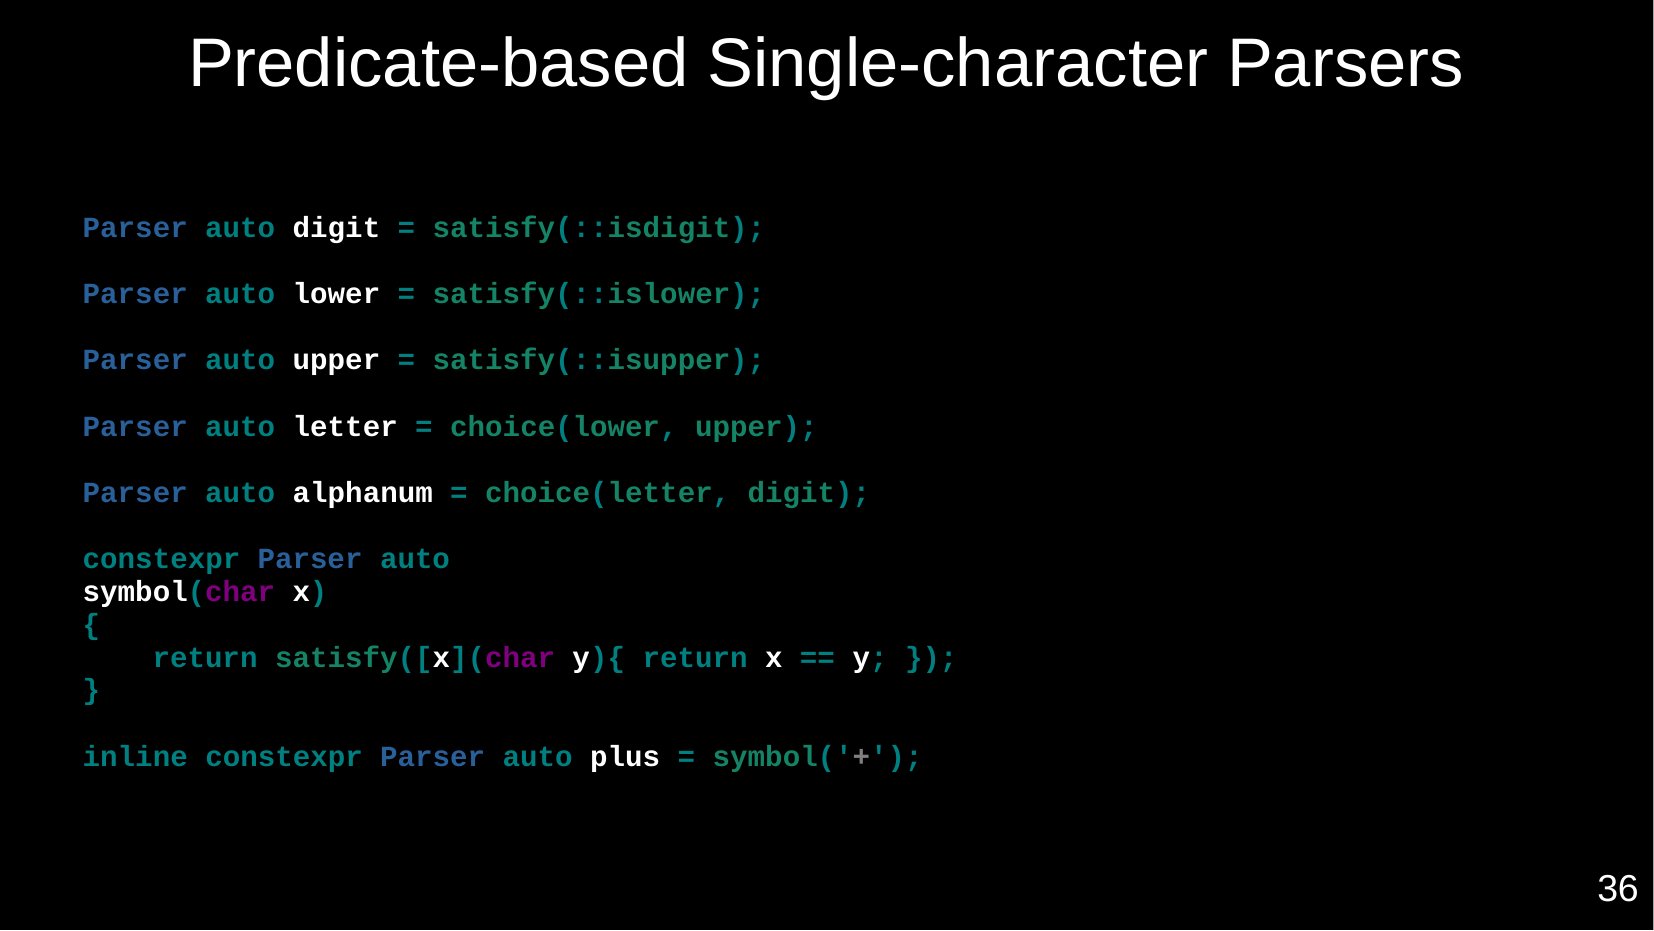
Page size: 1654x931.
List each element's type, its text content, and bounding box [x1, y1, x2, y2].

text_box <number> [1024, 860, 1654, 931]
title Predicate-based Single-character Parsers [82, 4, 1571, 121]
subtitle Parser auto digit = satisfy(::isdigit); Parser auto lower = satisfy(::islower); Parser auto upper = satisfy(::isupper); Parser auto letter = choice(lower, upper); Parser auto alphanum = choice(letter, digit); constexpr Parser auto symbol(char x) { return satisfy([x](char y){ return x == y; }); } inline constexpr Parser auto plus = symbol('+'); [82, 180, 1571, 841]
